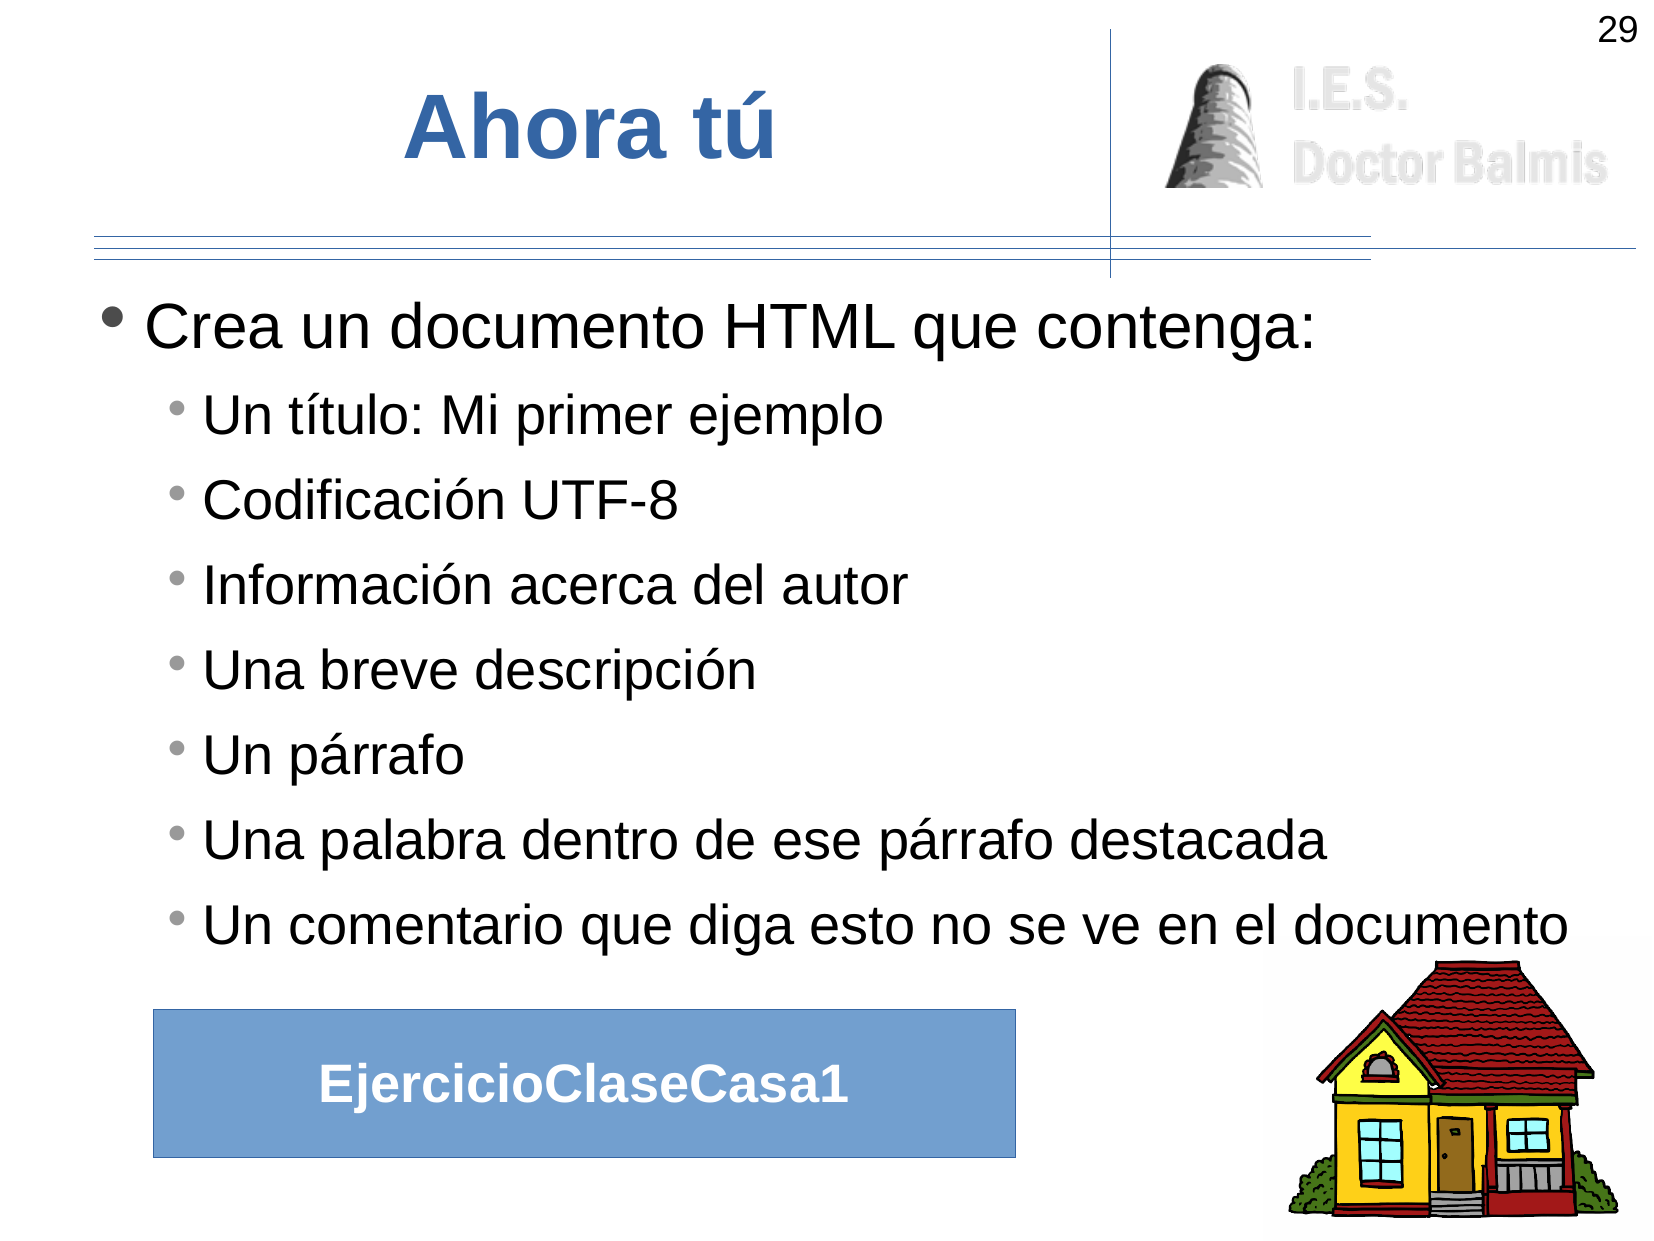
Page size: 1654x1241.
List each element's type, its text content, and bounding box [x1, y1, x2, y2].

title Ahora tú [118, 23, 1063, 231]
picture [1133, 64, 1619, 188]
text_box EjercicioClaseCasa1 [153, 1009, 1016, 1158]
picture [1263, 936, 1652, 1241]
list Crea un documento HTML que contenga: Un título: Mi primer ejemplo Codificación UTF-8 Información acerca del autor Una breve descripción Un párrafo Una palabra dentro de ese párrafo destacada Un comentario que diga esto no se ve en el documento [82, 290, 1571, 1010]
